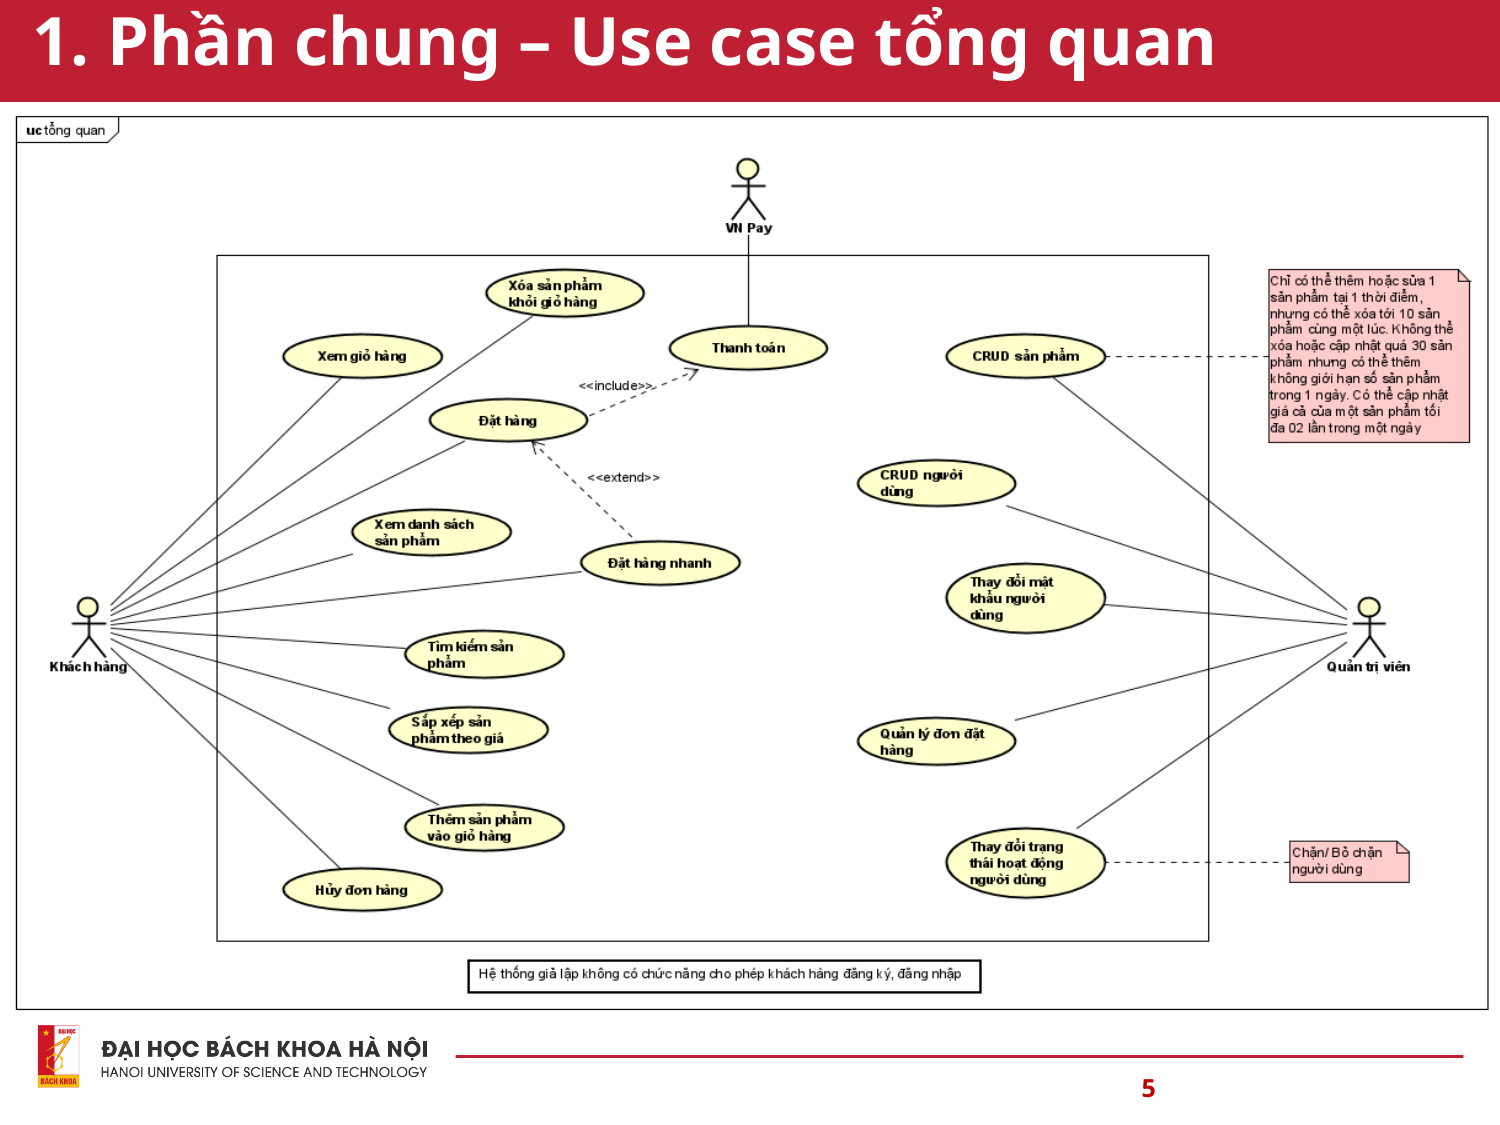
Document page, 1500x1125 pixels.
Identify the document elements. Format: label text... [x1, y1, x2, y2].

title 1. Phần chung – Use case tổng quan [17, 0, 1435, 72]
picture [0, 102, 1500, 1016]
text_box [1126, 1065, 1465, 1125]
